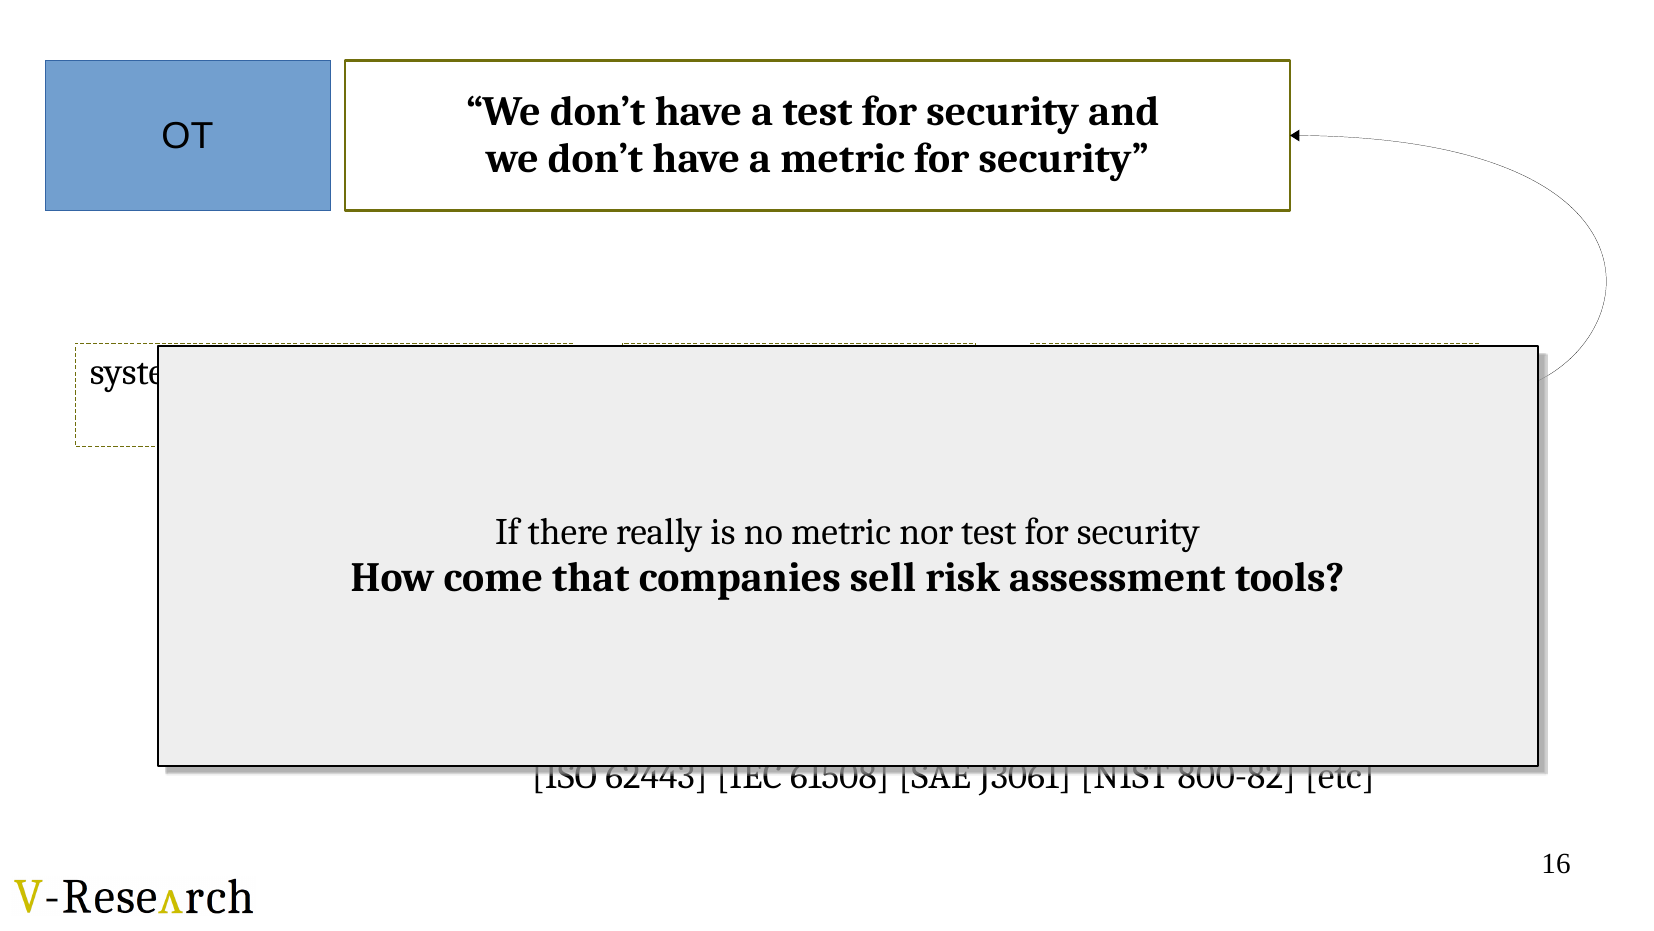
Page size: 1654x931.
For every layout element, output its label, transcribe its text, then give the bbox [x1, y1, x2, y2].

text_box If there really is no metric nor test for security How come that companies sell risk assessment tools? [157, 346, 1538, 767]
text_box “We don’t have a test for security and we don’t have a metric for security” [345, 60, 1291, 211]
text_box systems engineering requires security standards [75, 343, 573, 447]
text_box OT [45, 60, 331, 211]
text_box DO-326A – “Airworthiness Security Process Specification” requires a cybersecurity risk assessment of the design and is the “the only Acceptable Means of Compliance by FAA & EASA for aviation cybersecurity airworthiness certification, as of 2019” [SAE] [ISO 62443] [IEC 61508] [SAE J3061] [NIST 800-82] [etc] [264, 767, 1391, 810]
picture [11, 876, 256, 916]
